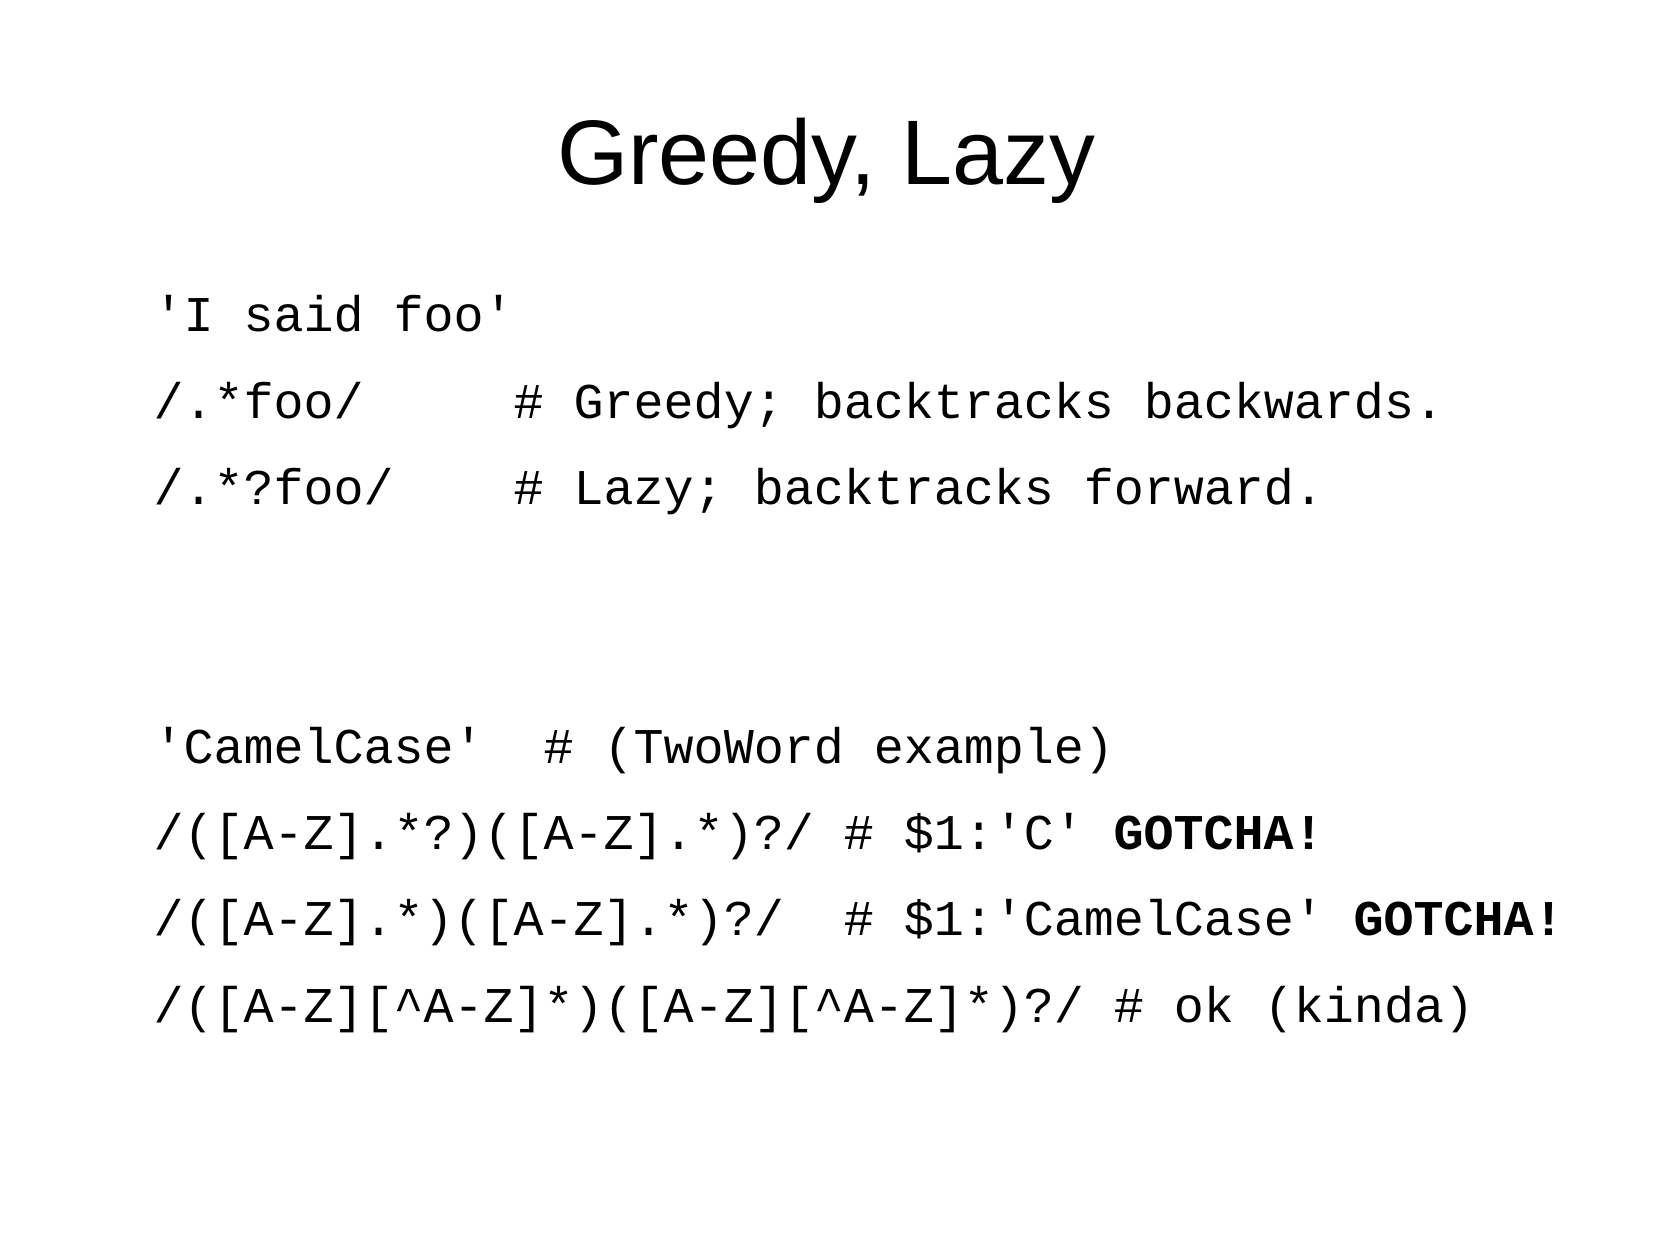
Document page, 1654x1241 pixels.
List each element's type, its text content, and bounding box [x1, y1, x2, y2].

title Greedy, Lazy [82, 49, 1571, 257]
list 'I said foo' /.*foo/ # Greedy; backtracks backwards. /.*?foo/ # Lazy; backtracks forward. 'CamelCase' # (TwoWord example) /([A-Z].*?)([A-Z].*)?/ # $1:'C' GOTCHA! /([A-Z].*)([A-Z].*)?/ # $1:'CamelCase' GOTCHA! /([A-Z][^A-Z]*)([A-Z][^A-Z]*)?/ # ok (kinda) [82, 290, 1571, 1141]
